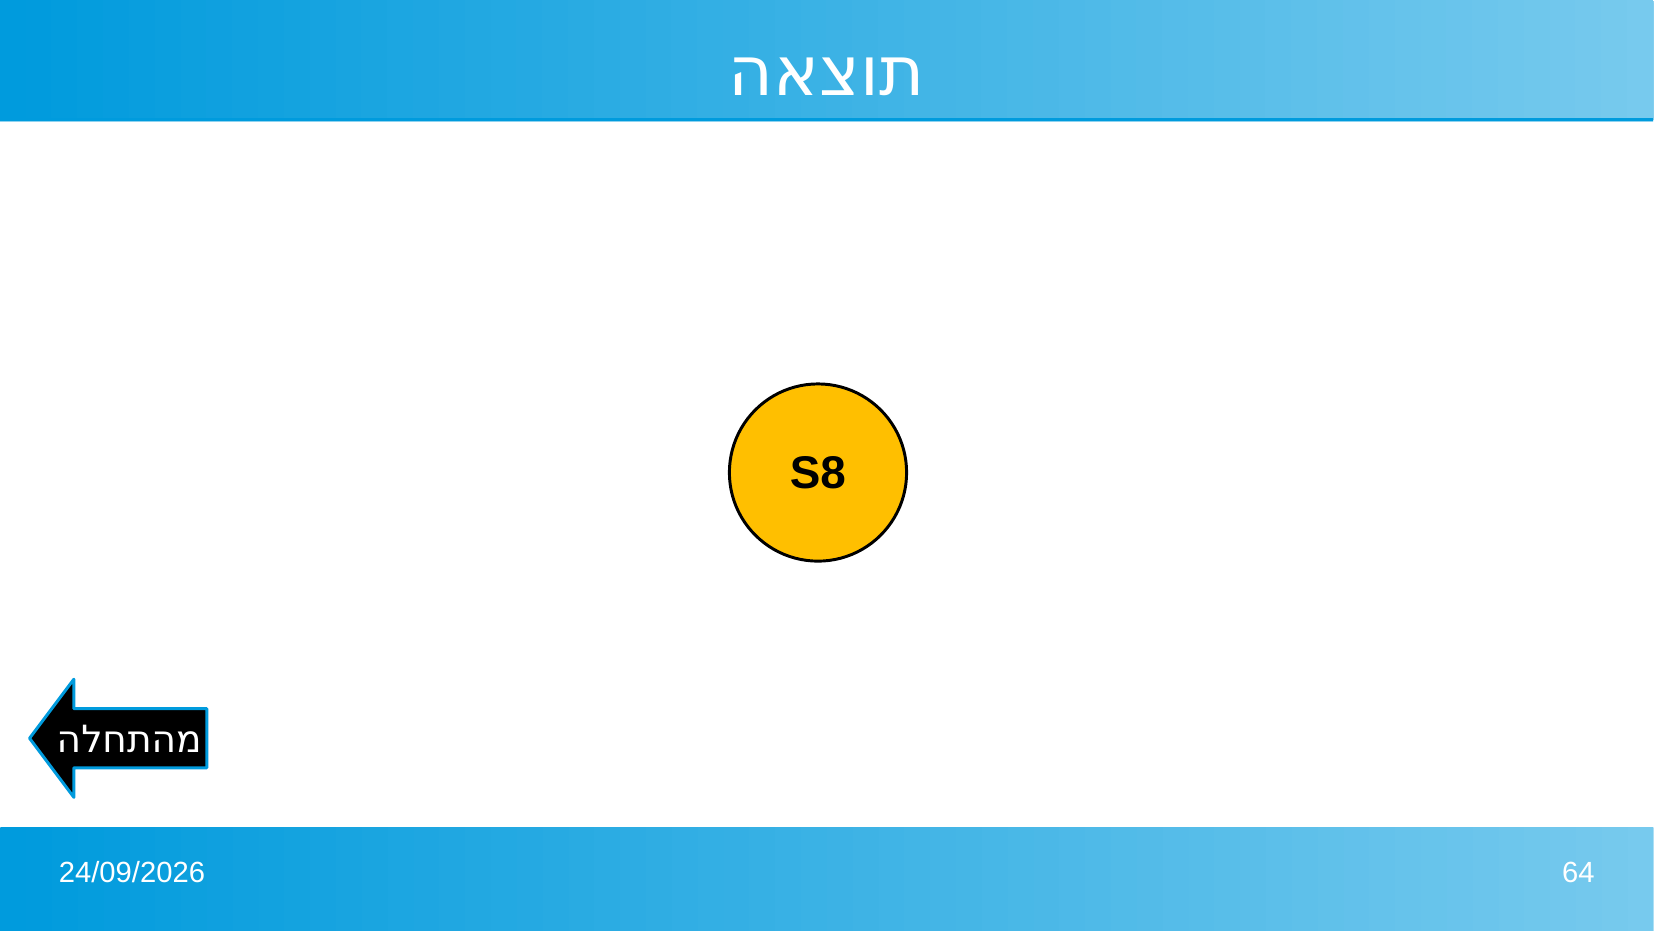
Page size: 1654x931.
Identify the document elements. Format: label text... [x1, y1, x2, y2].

text_box S8 [729, 383, 907, 562]
title תוצאה [59, 21, 1595, 116]
text_box מהתחלה [29, 679, 207, 798]
